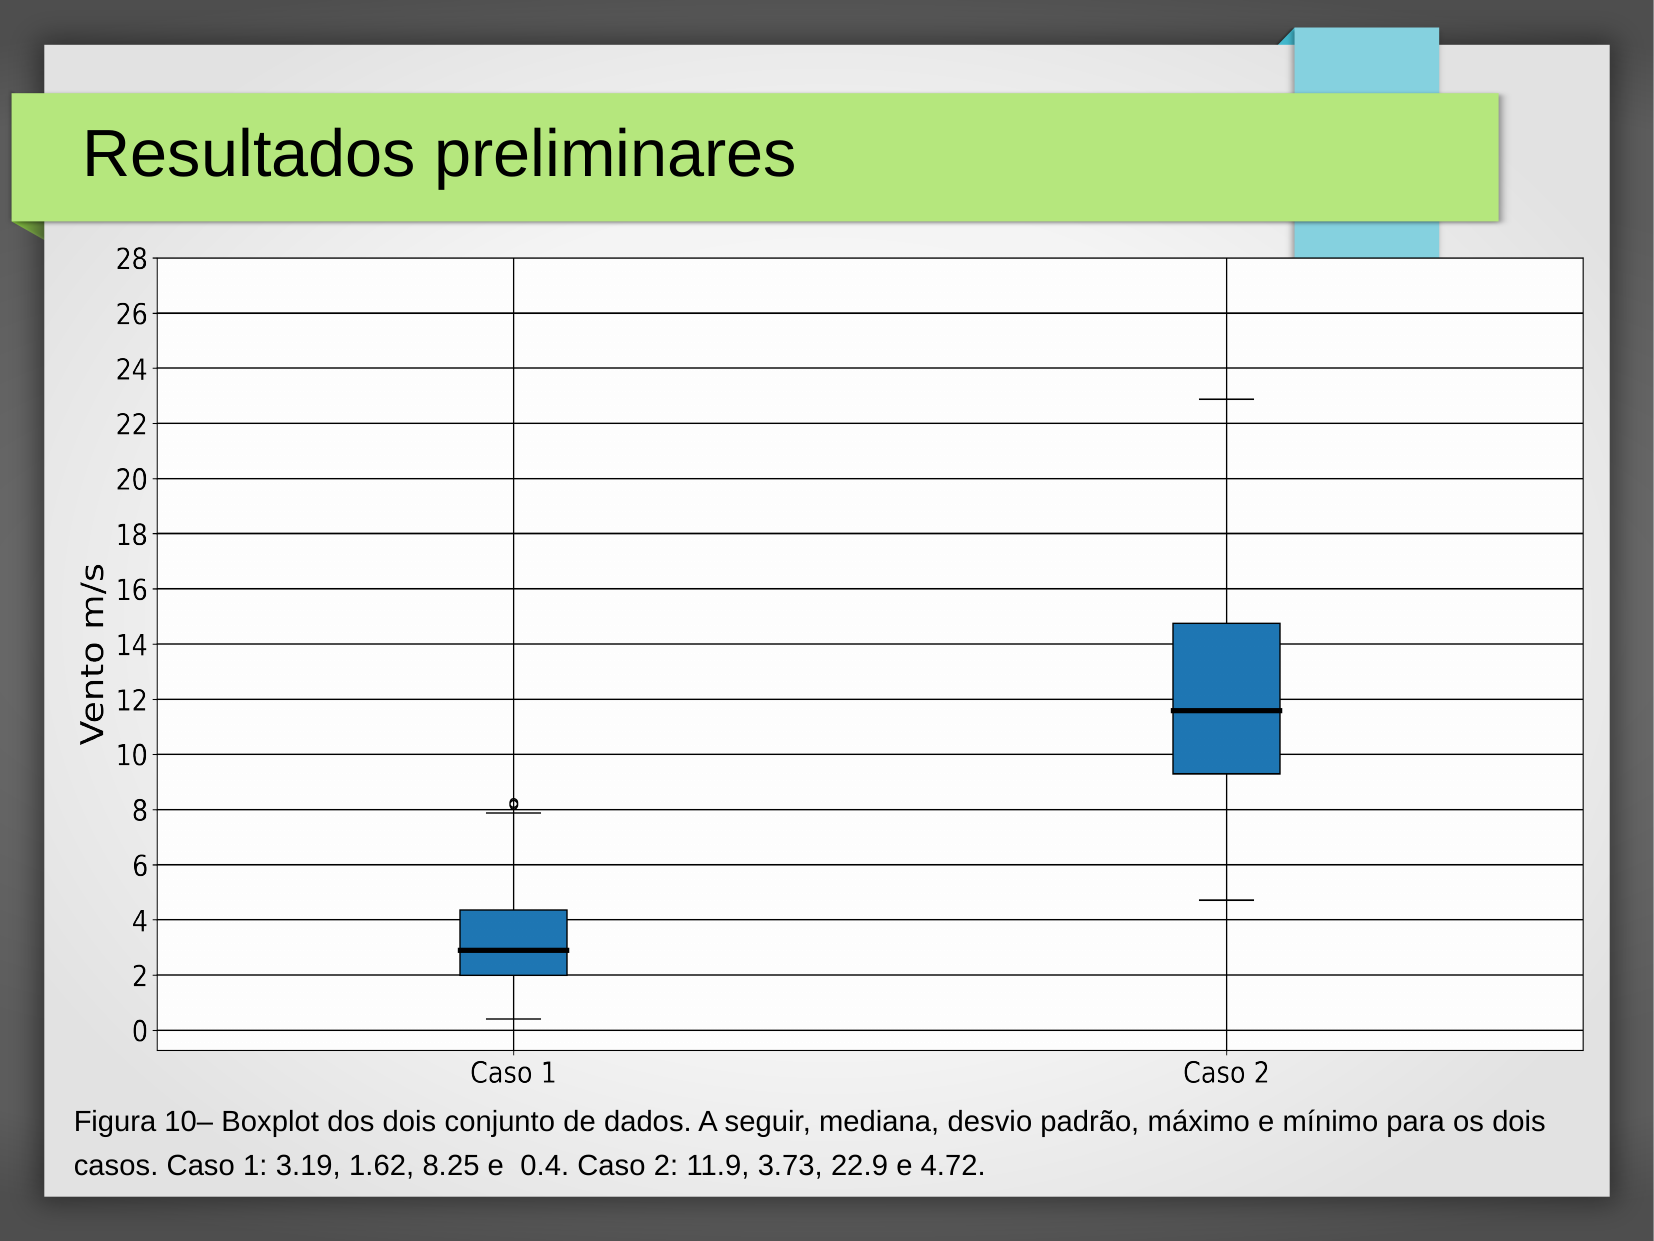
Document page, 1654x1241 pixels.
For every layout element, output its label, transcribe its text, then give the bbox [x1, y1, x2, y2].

title Resultados preliminares [82, 94, 1264, 213]
picture [0, 0, 1654, 1241]
text_box Figura 10– Boxplot dos dois conjunto de dados. A seguir, mediana, desvio padrão, máximo e mínimo para os dois casos. Caso 1: 3.19, 1.62, 8.25 e 0.4. Caso 2: 11.9, 3.73, 22.9 e 4.72. [59, 1086, 1595, 1209]
